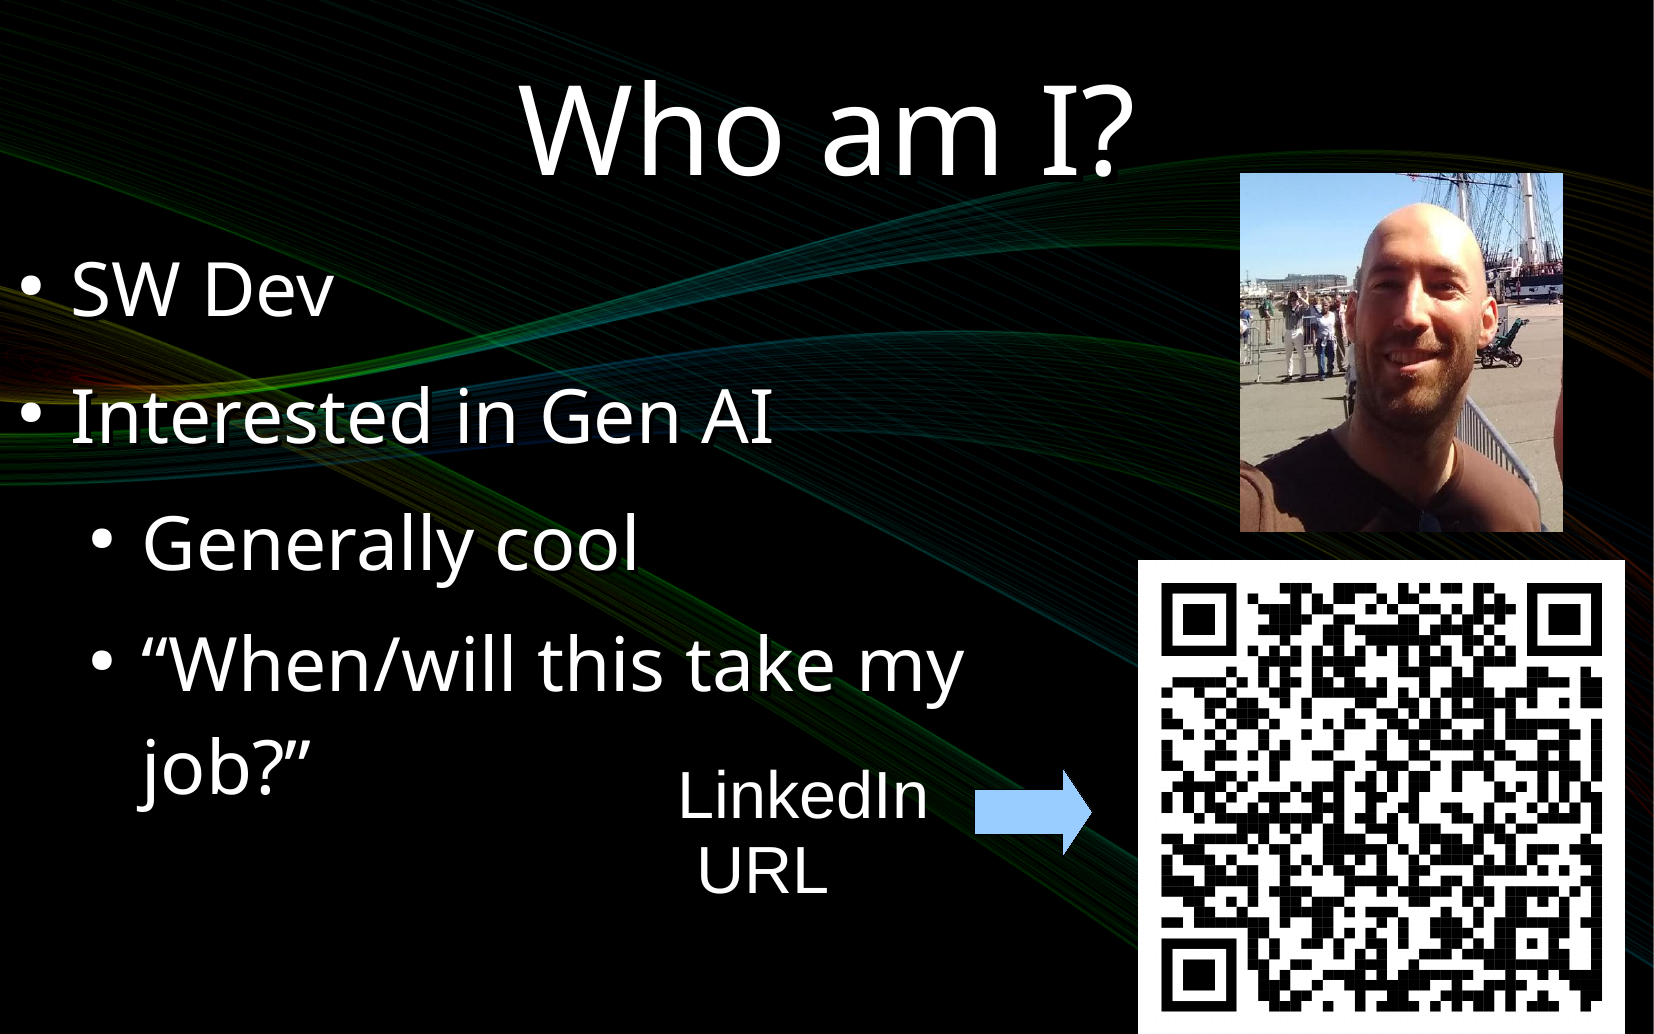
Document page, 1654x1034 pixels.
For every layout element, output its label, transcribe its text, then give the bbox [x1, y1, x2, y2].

text_box [974, 767, 1093, 857]
title Who am I? [82, 41, 1571, 214]
list SW Dev Interested in Gen AI Generally cool “When/will this take my job?” [0, 236, 1093, 853]
text_box LinkedIn URL [662, 751, 945, 916]
picture [0, 0, 1654, 1034]
